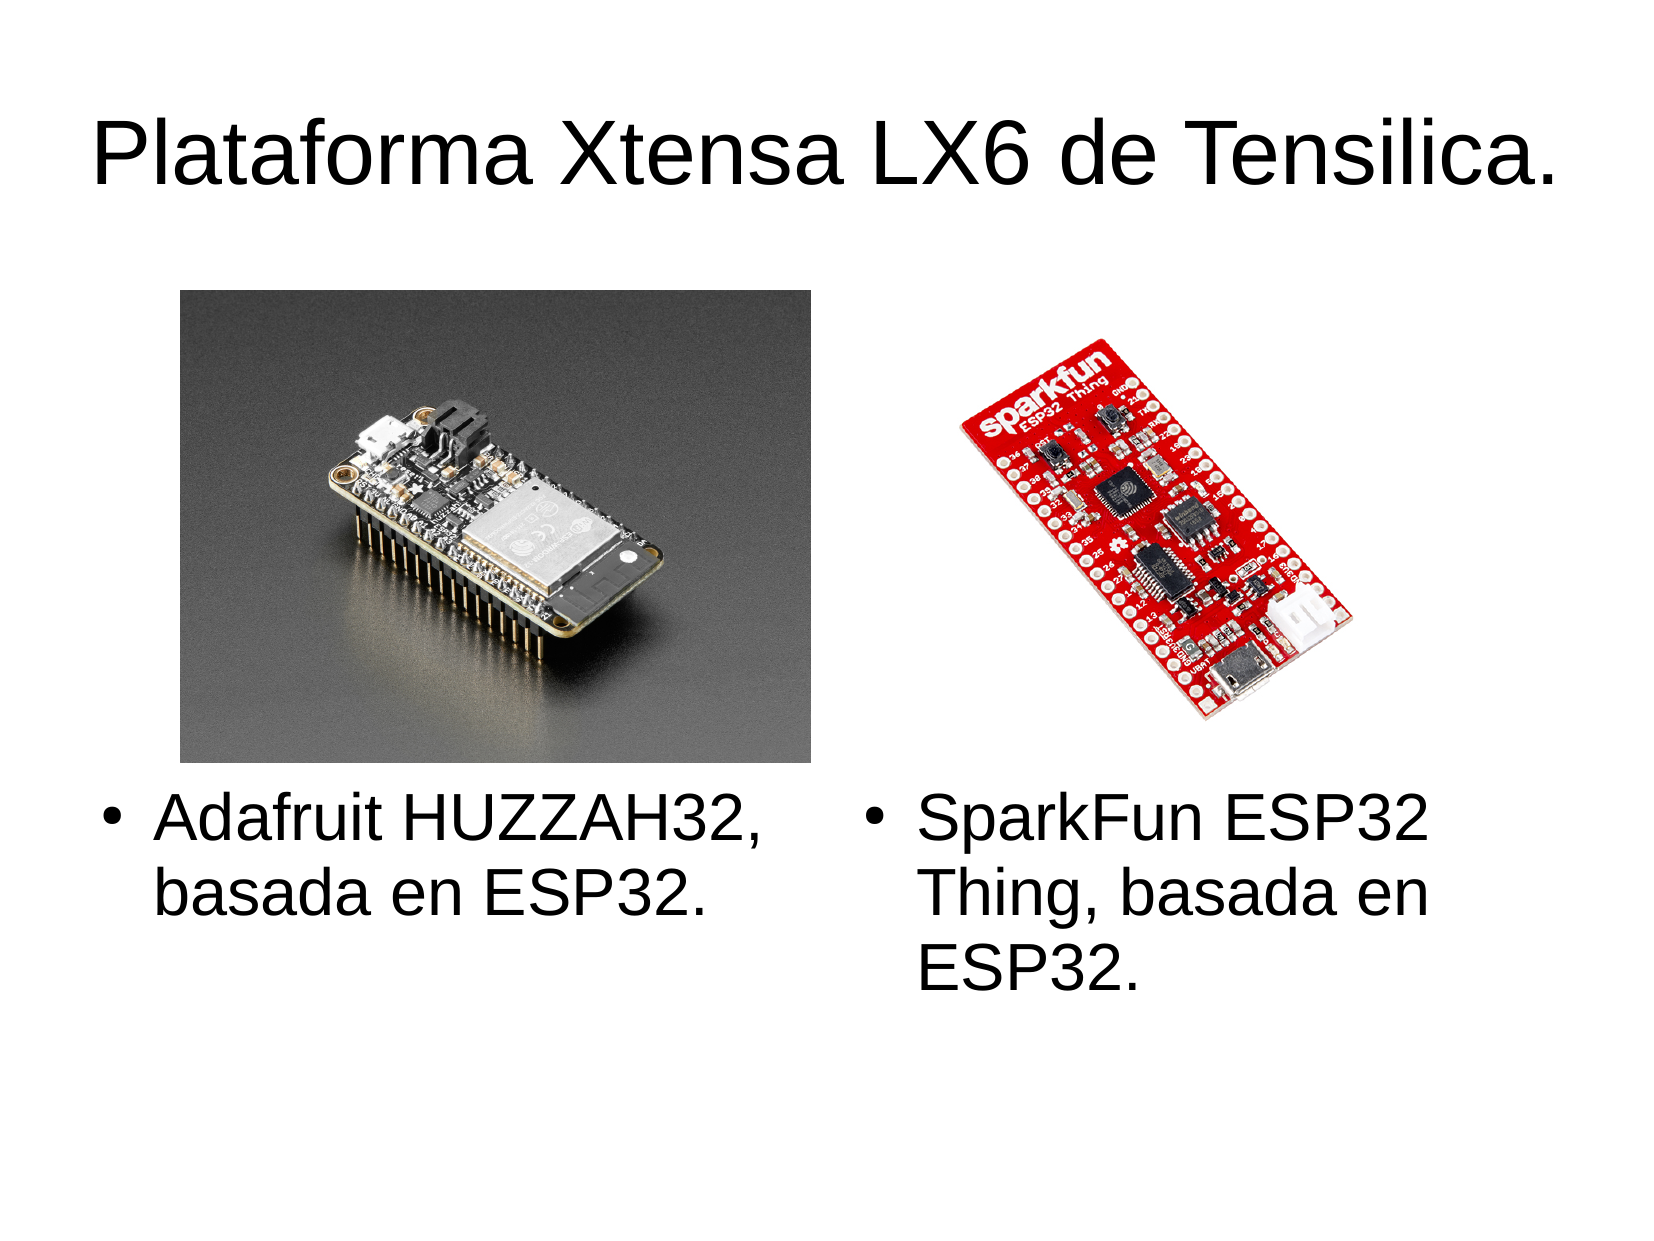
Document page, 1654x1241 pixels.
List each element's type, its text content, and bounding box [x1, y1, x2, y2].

title Plataforma Xtensa LX6 de Tensilica. [82, 49, 1571, 257]
list SparkFun ESP32 Thing, basada en ESP32. [845, 780, 1572, 1009]
picture [919, 290, 1396, 766]
list Adafruit HUZZAH32, basada en ESP32. [82, 780, 809, 1009]
picture [180, 290, 811, 763]
